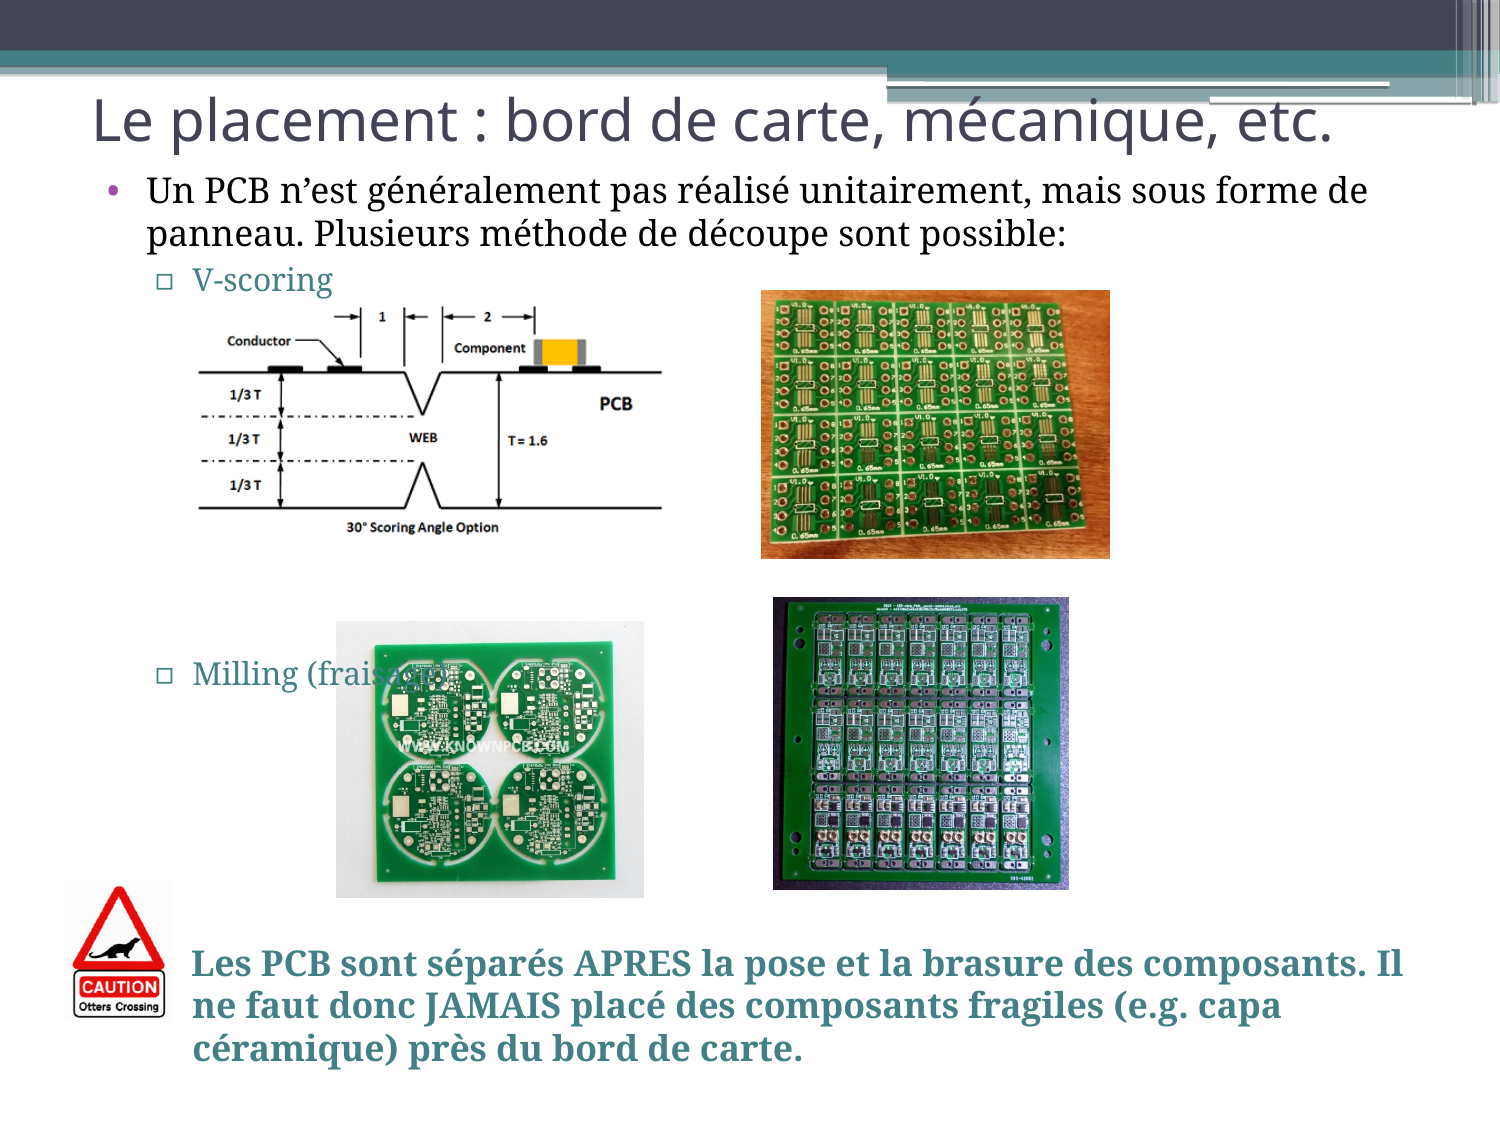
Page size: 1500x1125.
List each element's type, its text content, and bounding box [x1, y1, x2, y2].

picture [64, 881, 173, 1023]
picture [193, 302, 668, 539]
list Un PCB n’est généralement pas réalisé unitairement, mais sous forme de panneau. Plusieurs méthode de découpe sont possible: V-scoring Milling (fraisage) Les PCB sont séparés APRES la pose et la brasure des composants. Il ne faut donc JAMAIS placé des composants fragiles (e.g. capa céramique) près du bord de carte. [75, 160, 1425, 1079]
picture [761, 290, 1110, 559]
title Le placement : bord de carte, mécanique, etc. [76, 30, 1427, 206]
picture [773, 597, 1069, 890]
